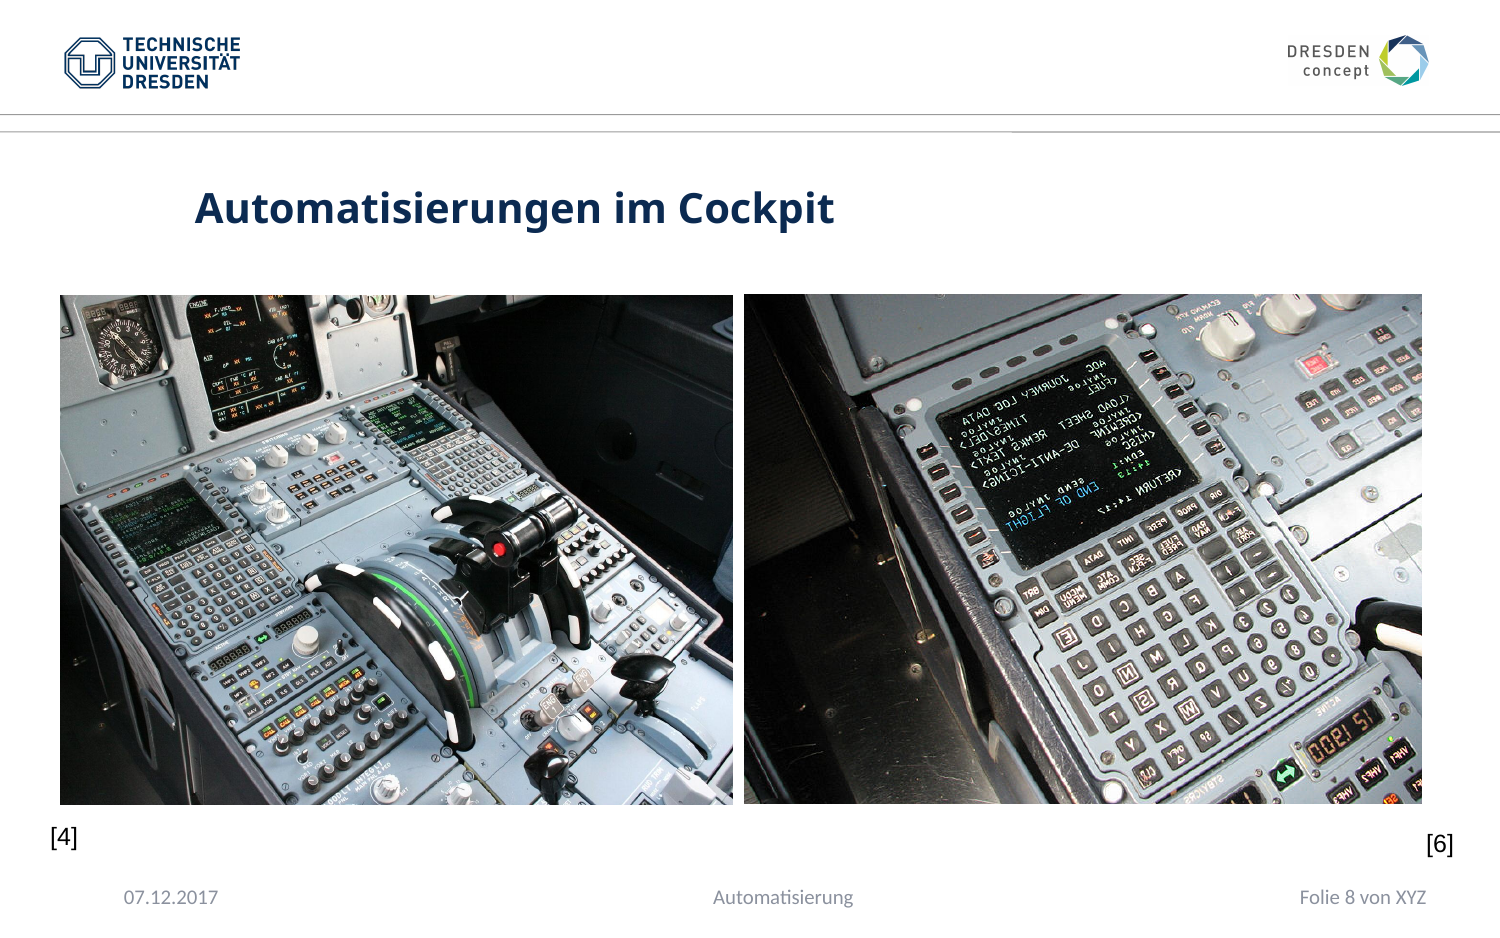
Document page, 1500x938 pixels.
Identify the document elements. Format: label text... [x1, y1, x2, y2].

text_box [6] [1411, 822, 1489, 922]
picture [60, 295, 733, 805]
picture [744, 294, 1422, 804]
slide_number 07.12.2017 [123, 874, 436, 909]
text_box [4] [35, 814, 113, 914]
picture [64, 36, 240, 89]
footer Automatisierung [464, 874, 1102, 909]
slide_number Folie <number> von XYZ [1113, 874, 1411, 909]
list Automatisierungen im Cockpit [123, 156, 1410, 233]
picture [1288, 35, 1429, 86]
